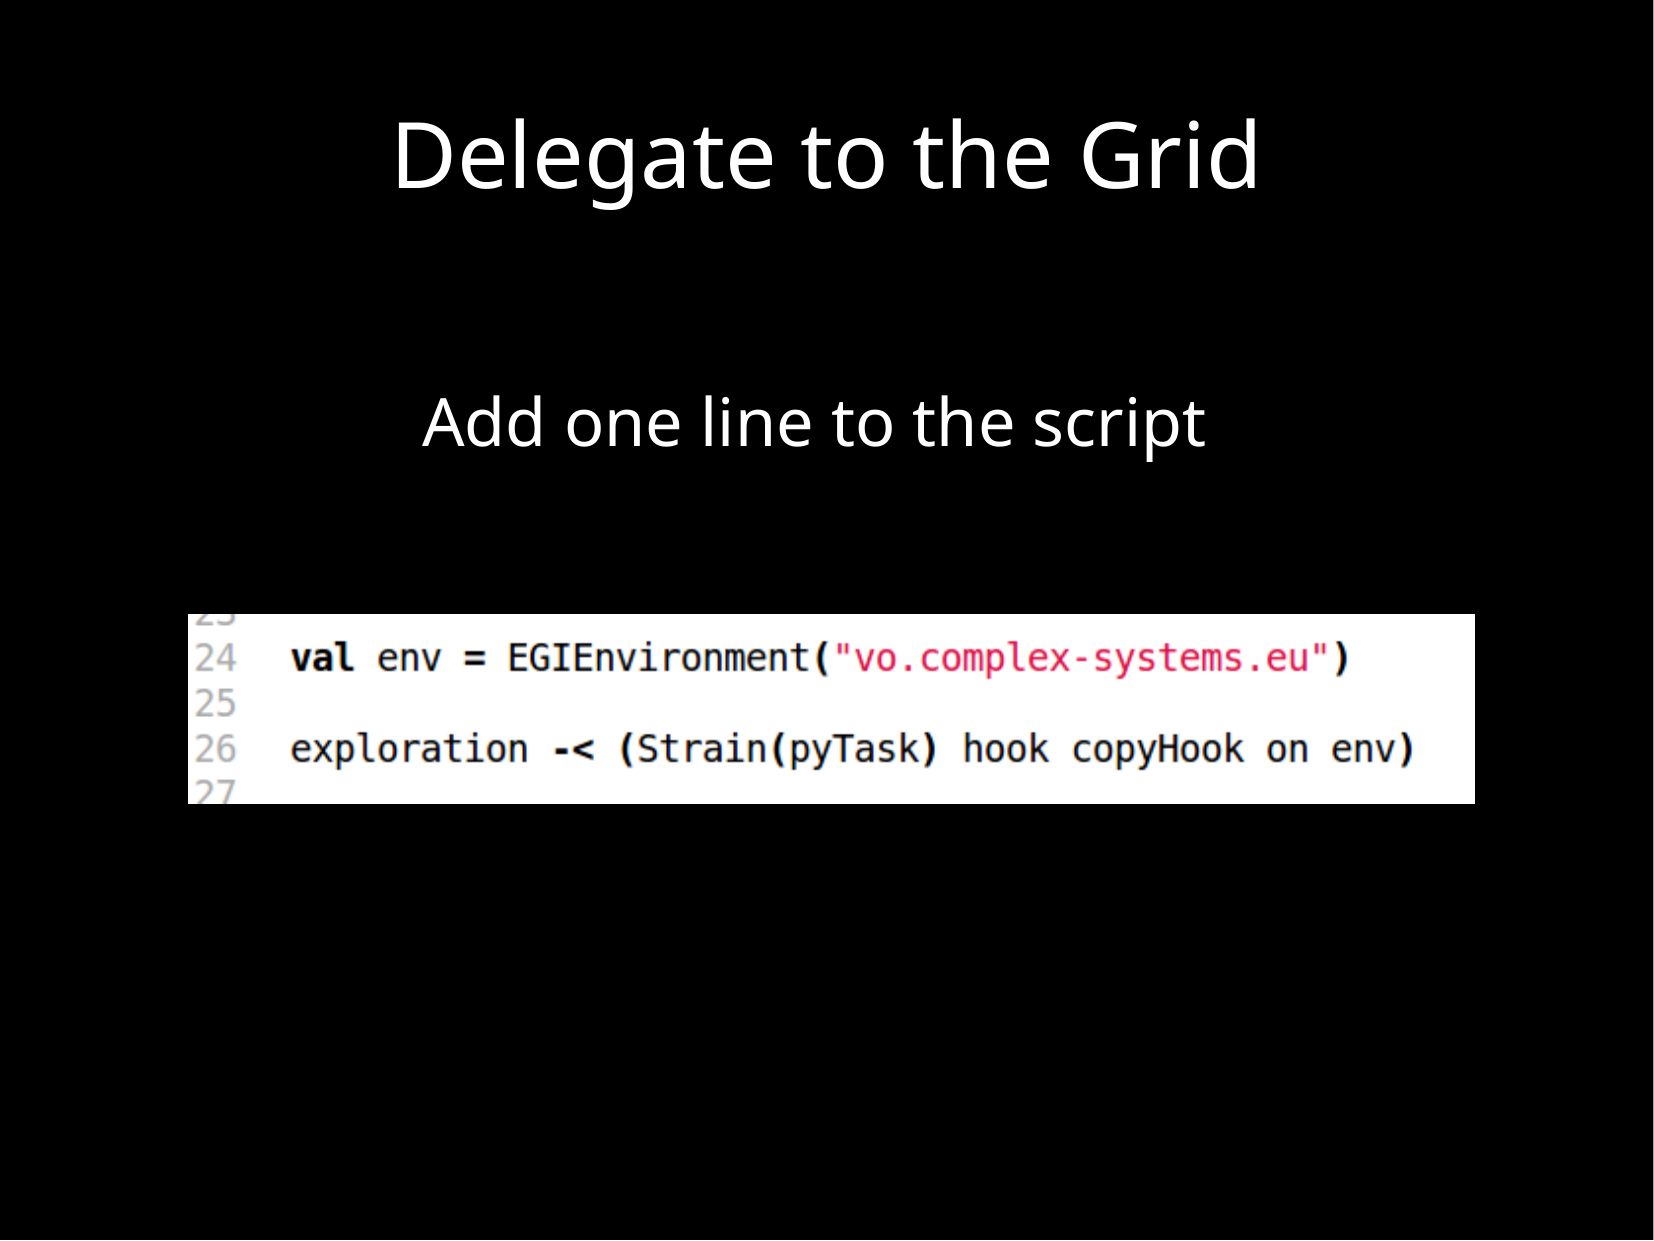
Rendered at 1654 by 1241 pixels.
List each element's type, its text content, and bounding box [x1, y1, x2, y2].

list Add one line to the script [70, 255, 1559, 981]
picture [188, 614, 1475, 804]
title Delegate to the Grid [82, 49, 1571, 257]
